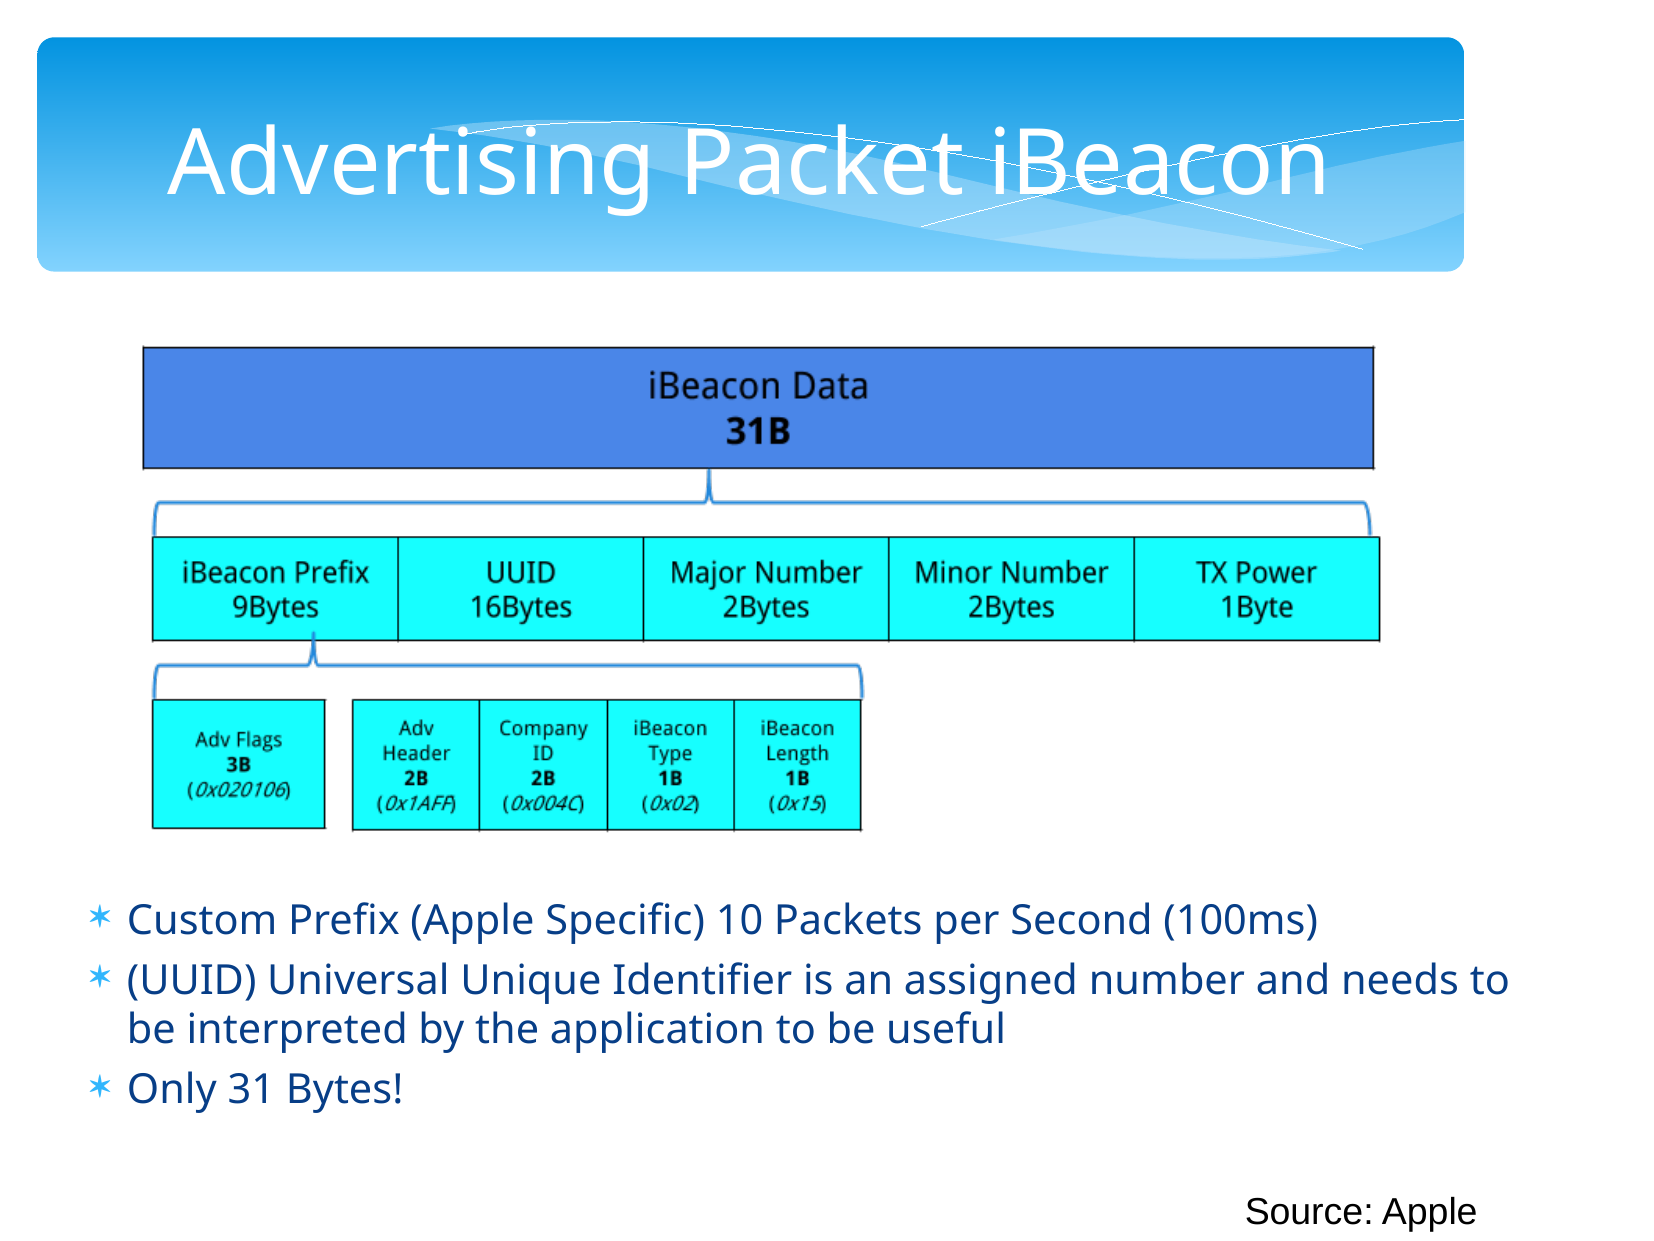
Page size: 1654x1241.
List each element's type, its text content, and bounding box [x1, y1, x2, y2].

title Advertising Packet iBeacon [74, 55, 1425, 261]
list Custom Prefix (Apple Specific) 10 Packets per Second (100ms) (UUID) Universal Unique Identifier is an assigned number and needs to be interpreted by the application to be useful Only 31 Bytes! [75, 885, 1531, 1126]
picture [135, 344, 1390, 834]
text_box Source: Apple [1230, 1183, 1501, 1241]
